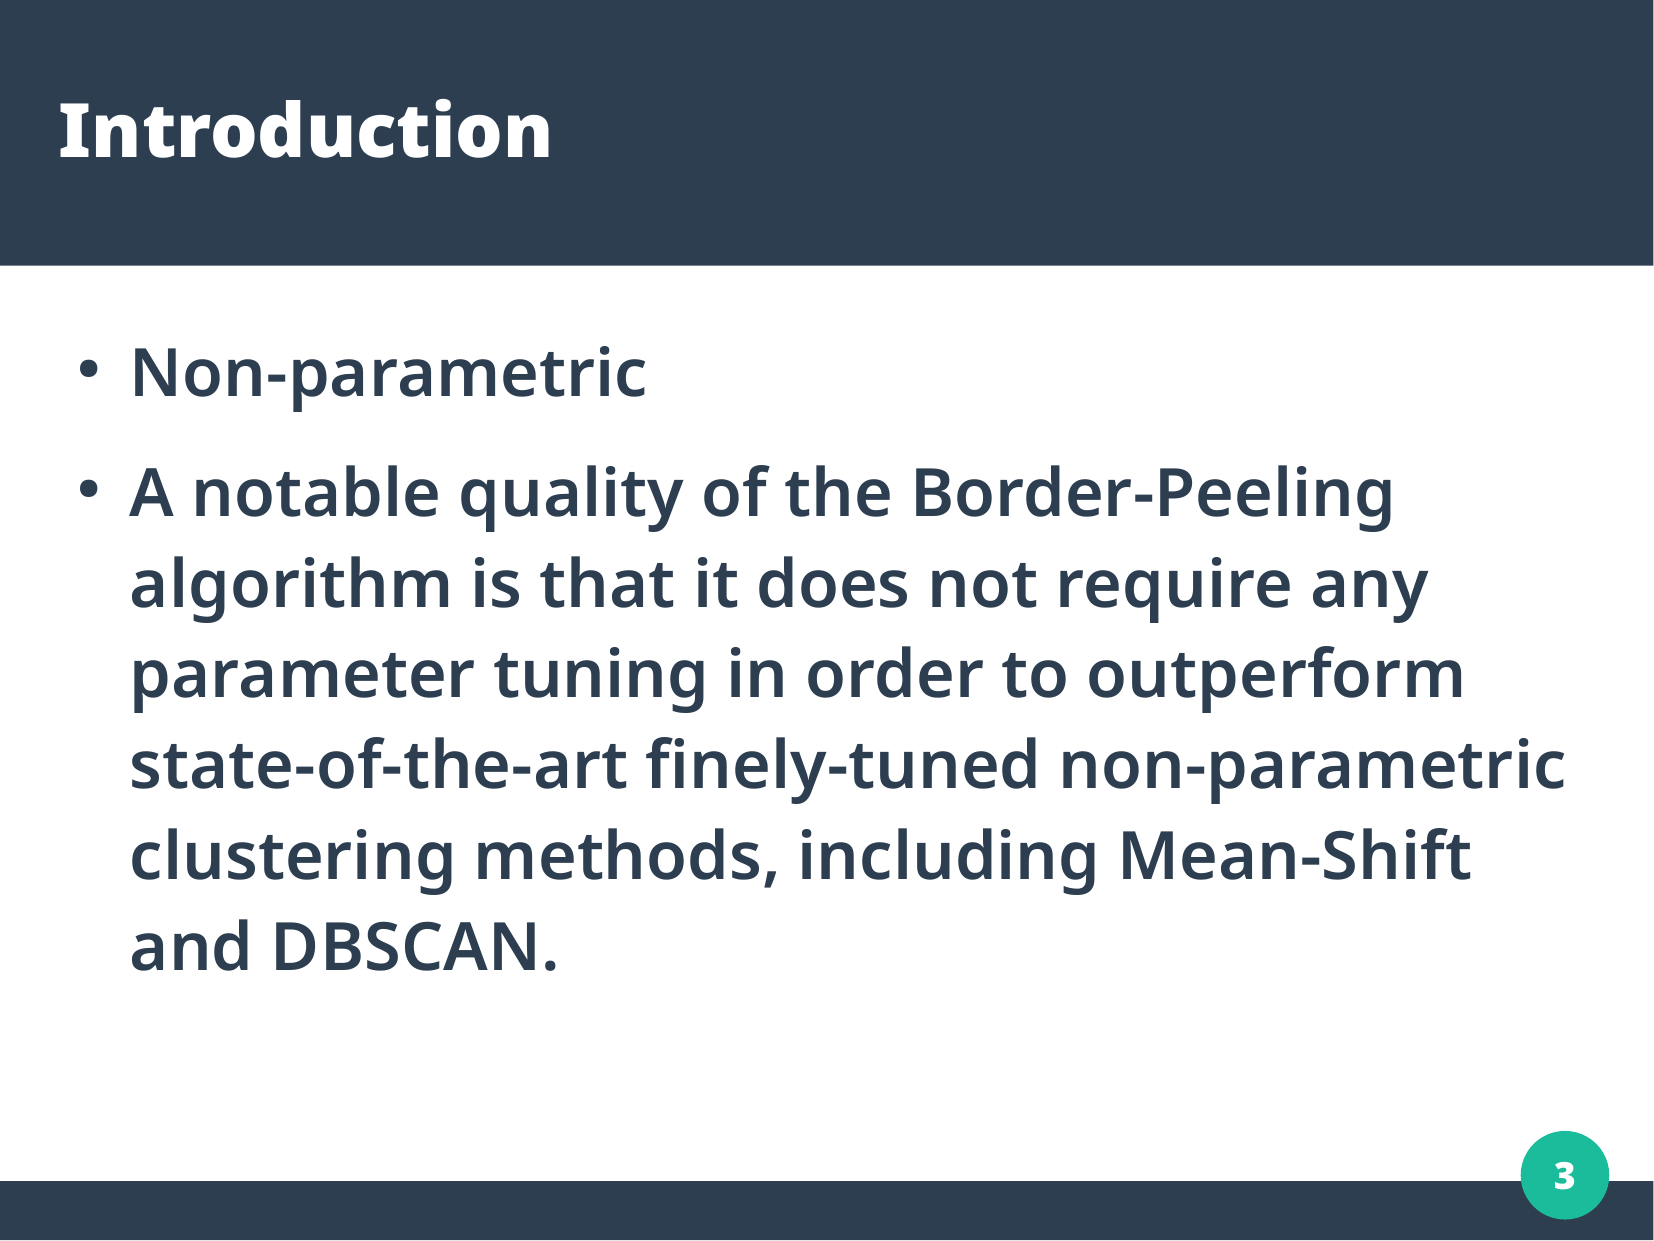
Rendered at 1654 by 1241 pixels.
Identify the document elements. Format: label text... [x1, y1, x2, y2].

list Non-parametric A notable quality of the Border-Peeling algorithm is that it does not require any parameter tuning in order to outperform state-of-the-art finely-tuned non-parametric clustering methods, including Mean-Shift and DBSCAN. [59, 324, 1595, 1152]
title Introduction [59, 49, 1595, 207]
